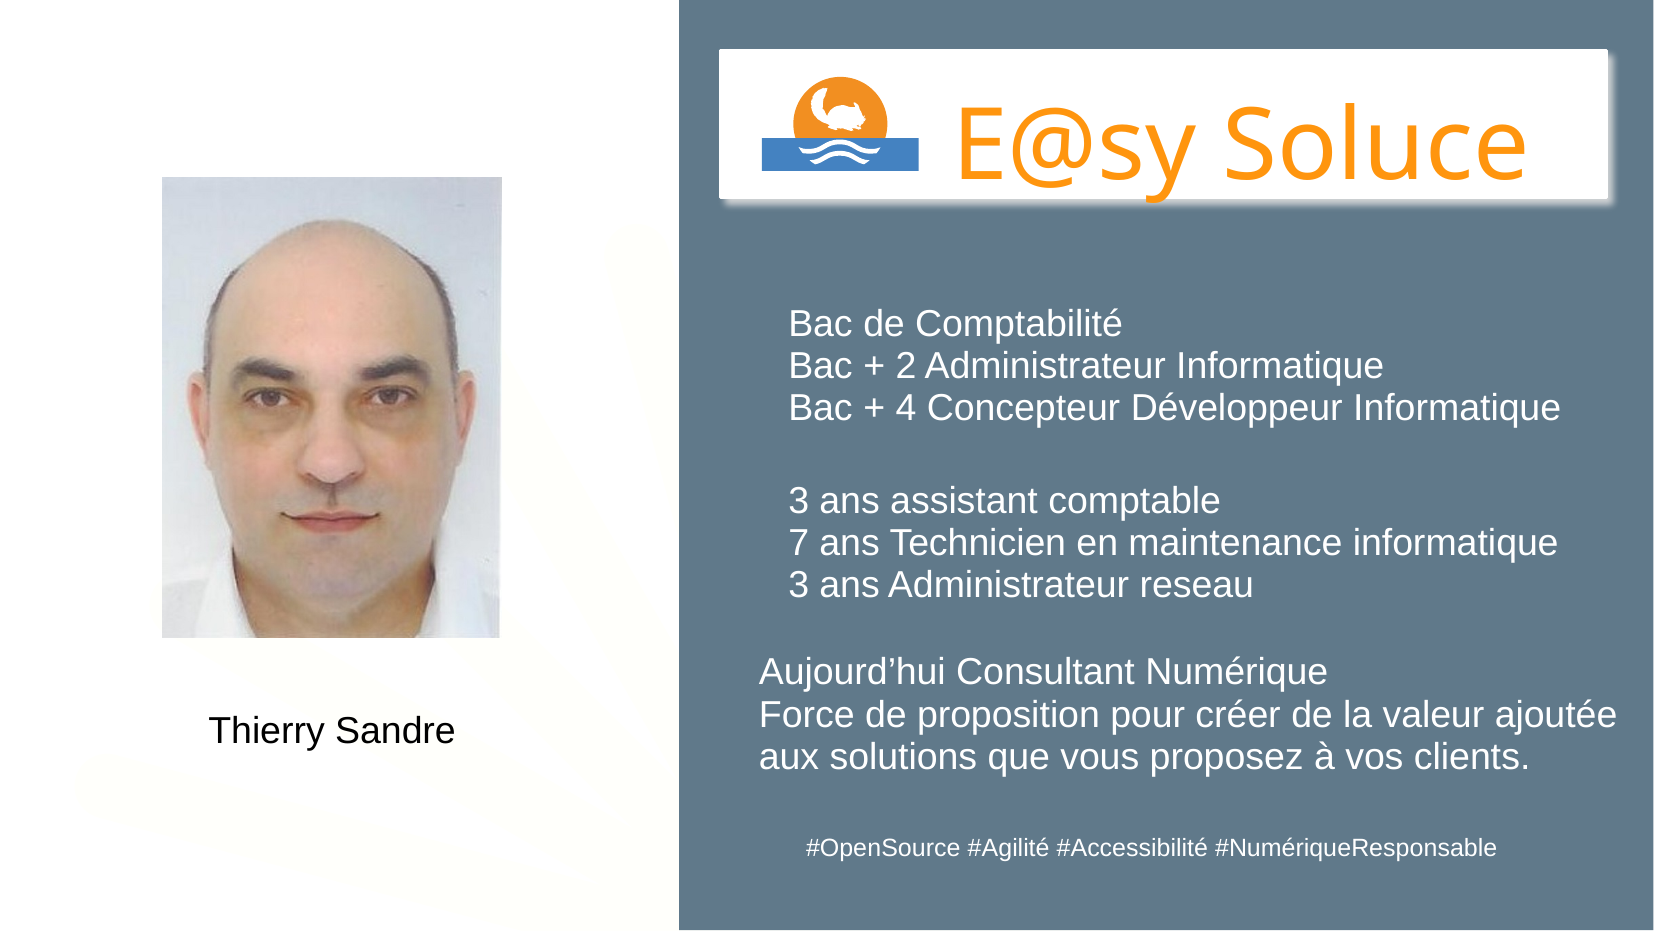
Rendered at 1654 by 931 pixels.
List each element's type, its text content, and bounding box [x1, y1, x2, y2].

text_box 3 ans assistant comptable 7 ans Technicien en maintenance informatique 3 ans Administrateur reseau [773, 472, 1576, 621]
text_box Aujourd’hui Consultant Numérique Force de proposition pour créer de la valeur ajoutée aux solutions que vous proposez à vos clients. [744, 643, 1635, 792]
picture [927, 536, 943, 548]
picture [761, 76, 919, 172]
text_box E@sy Soluce [916, 64, 1567, 183]
picture [162, 177, 502, 638]
text_box Thierry Sandre [193, 702, 472, 760]
text_box [679, 0, 1654, 931]
text_box #OpenSource #Agilité #Accessibilité #NumériqueResponsable [791, 826, 1512, 870]
text_box Bac de Comptabilité Bac + 2 Administrateur Informatique Bac + 4 Concepteur Développeur Informatique [773, 295, 1578, 437]
